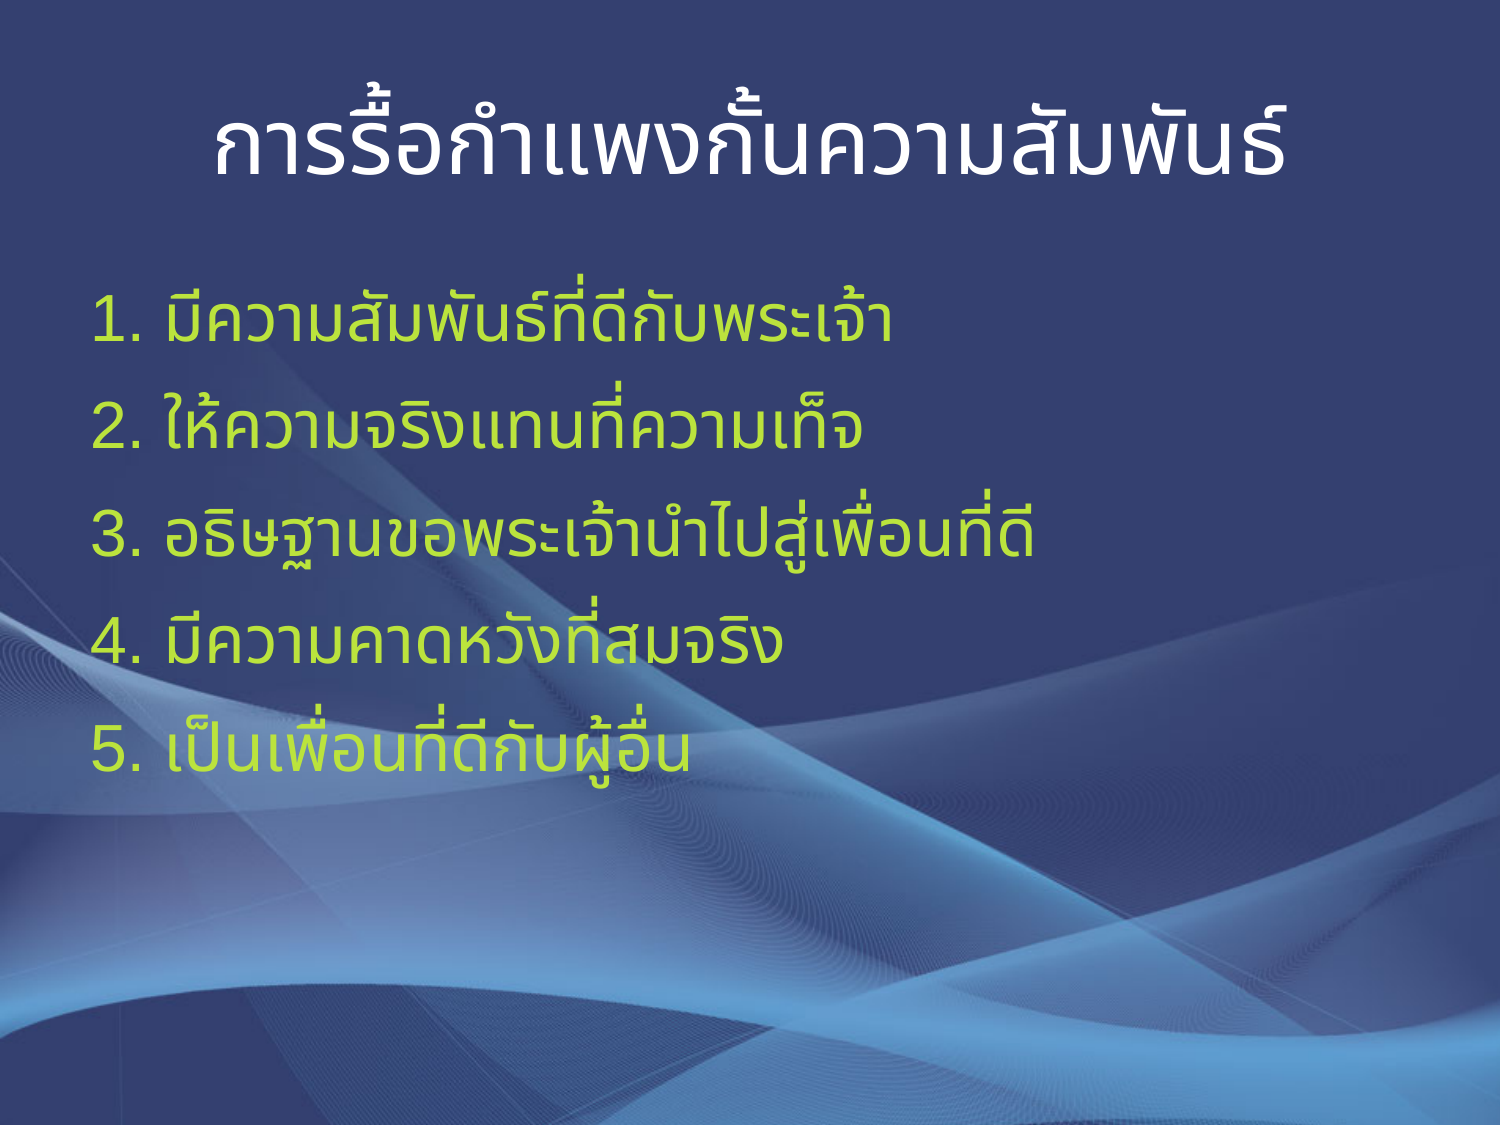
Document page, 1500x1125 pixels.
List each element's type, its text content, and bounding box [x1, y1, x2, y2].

title การรื้อกำแพงกั้นความสัมพันธ์ [75, 45, 1426, 233]
list 1. มีความสัมพันธ์ที่ดีกับพระเจ้า 2. ให้ความจริงแทนที่ความเท็จ 3. อธิษฐานขอพระเจ้านำไปสู่เพื่อนที่ดี 4. มีความคาดหวังที่สมจริง 5. เป็นเพื่อนที่ดีกับผู้อื่น [75, 262, 1426, 890]
picture [0, 0, 1500, 1125]
